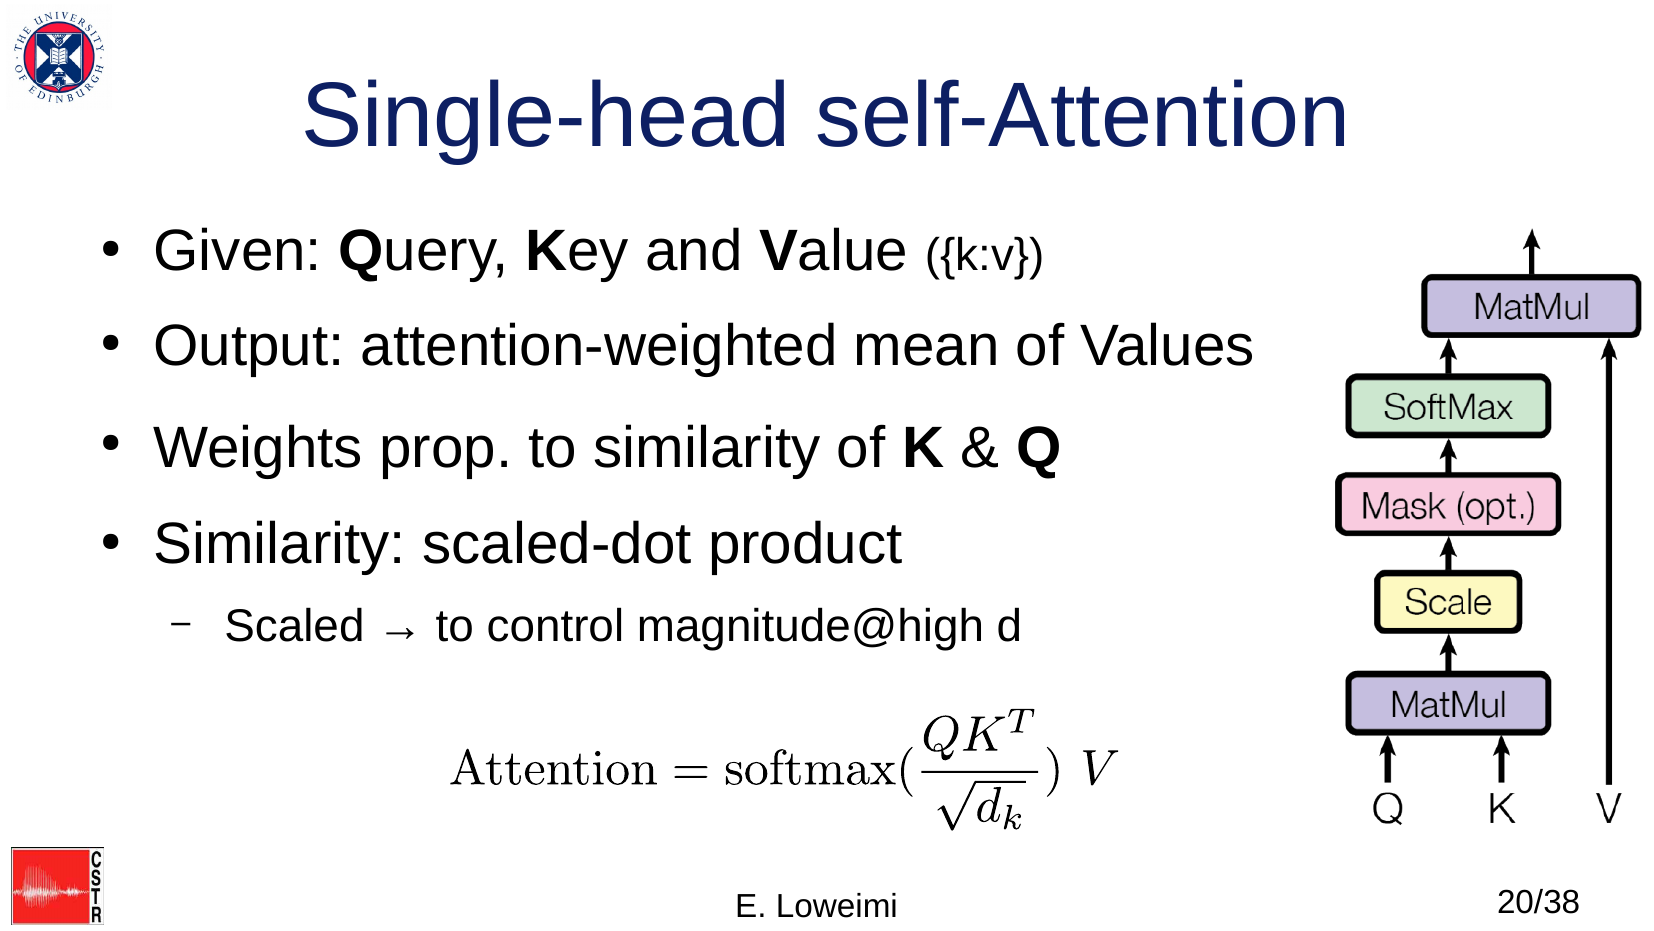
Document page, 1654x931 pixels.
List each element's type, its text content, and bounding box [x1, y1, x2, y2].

text_box 20/38 [1482, 876, 1625, 931]
picture [1322, 224, 1651, 839]
text_box [448, 708, 1121, 831]
picture [11, 847, 104, 925]
text_box E. Loweimi [720, 879, 934, 931]
list Given: Query, Key and Value ({k:v}) Output: attention-weighted mean of Values Weights prop. to similarity of K & Q Similarity: scaled-dot product Scaled → to control magnitude@high d [82, 217, 1571, 758]
picture [6, 4, 112, 110]
title Single-head self-Attention [82, 37, 1571, 193]
